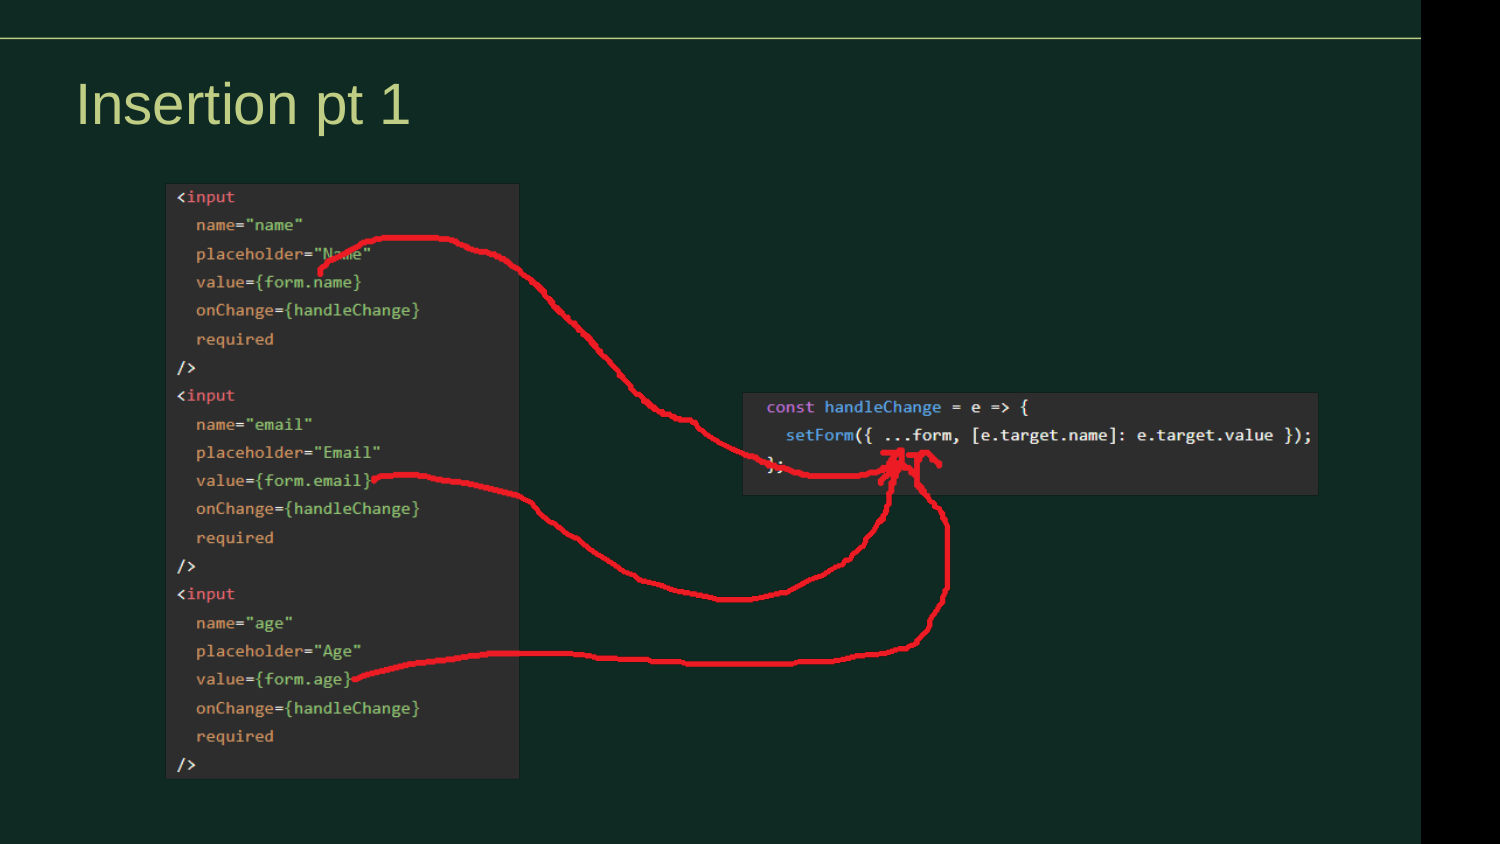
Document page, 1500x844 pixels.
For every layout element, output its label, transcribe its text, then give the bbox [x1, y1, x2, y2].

title Insertion pt 1 [75, 33, 1425, 175]
picture [0, 5, 1500, 844]
